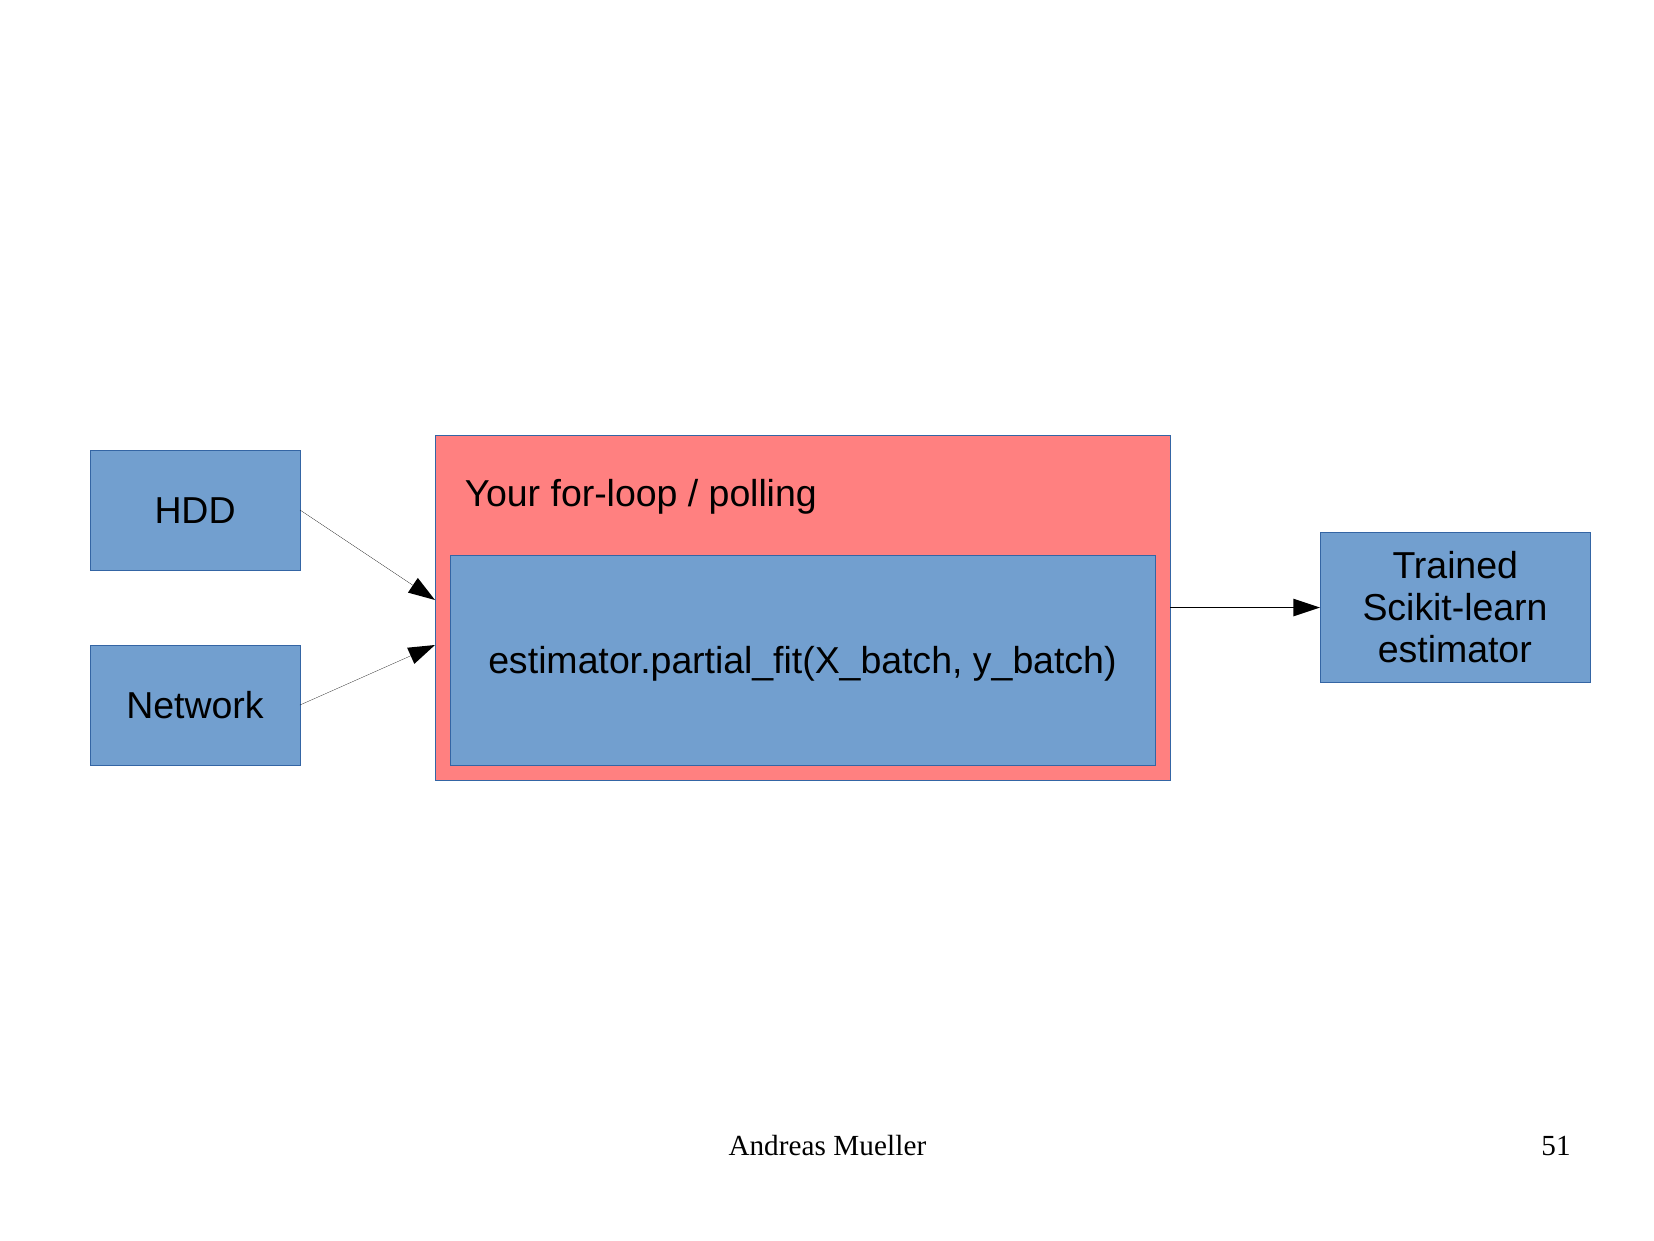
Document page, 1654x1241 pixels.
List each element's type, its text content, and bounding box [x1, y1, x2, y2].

text_box estimator.partial_fit(X_batch, y_batch) [450, 555, 1156, 766]
text_box Your for-loop / polling [450, 465, 1111, 564]
text_box Network [90, 645, 301, 766]
text_box [435, 435, 1171, 781]
text_box Trained Scikit-learn estimator [1320, 532, 1591, 683]
text_box HDD [90, 450, 301, 571]
